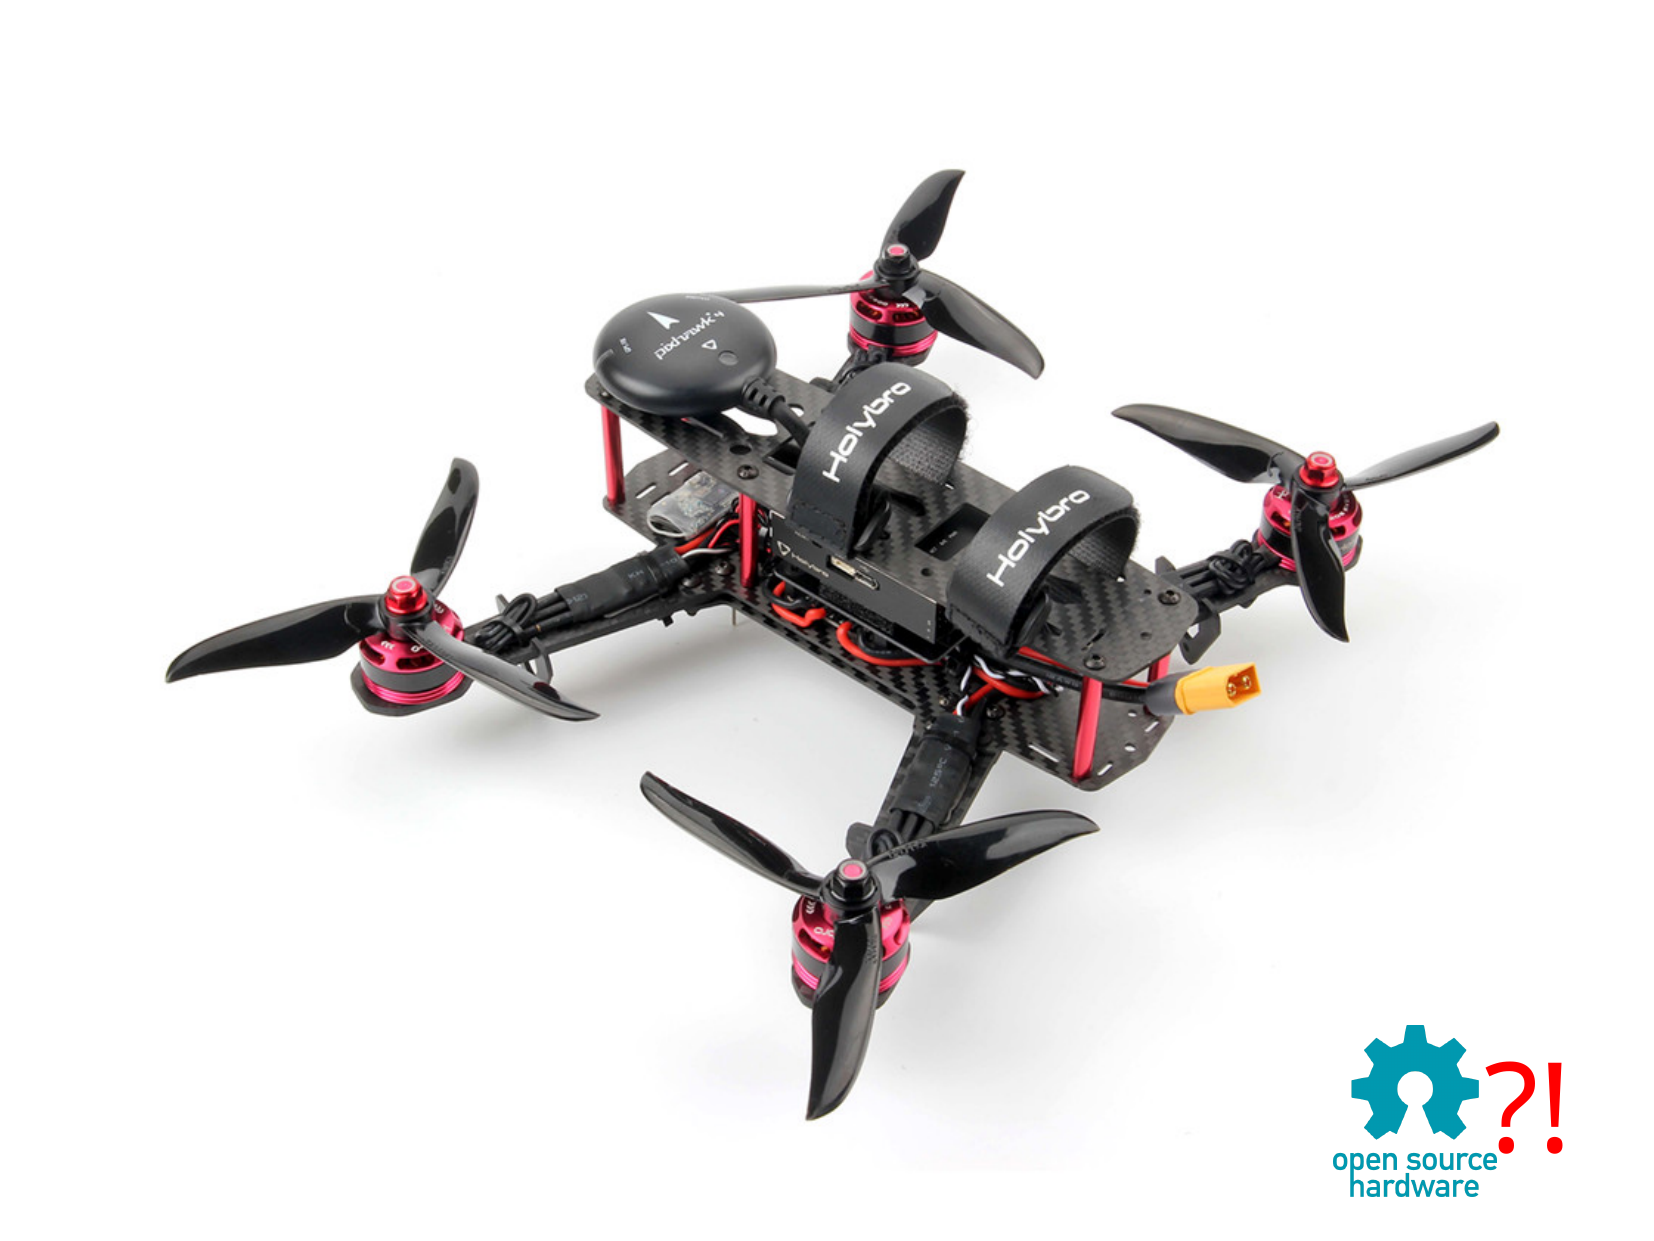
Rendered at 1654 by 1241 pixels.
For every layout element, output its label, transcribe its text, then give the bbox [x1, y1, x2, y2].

text_box ?! [1469, 1011, 1630, 1204]
picture [113, 0, 1589, 1241]
